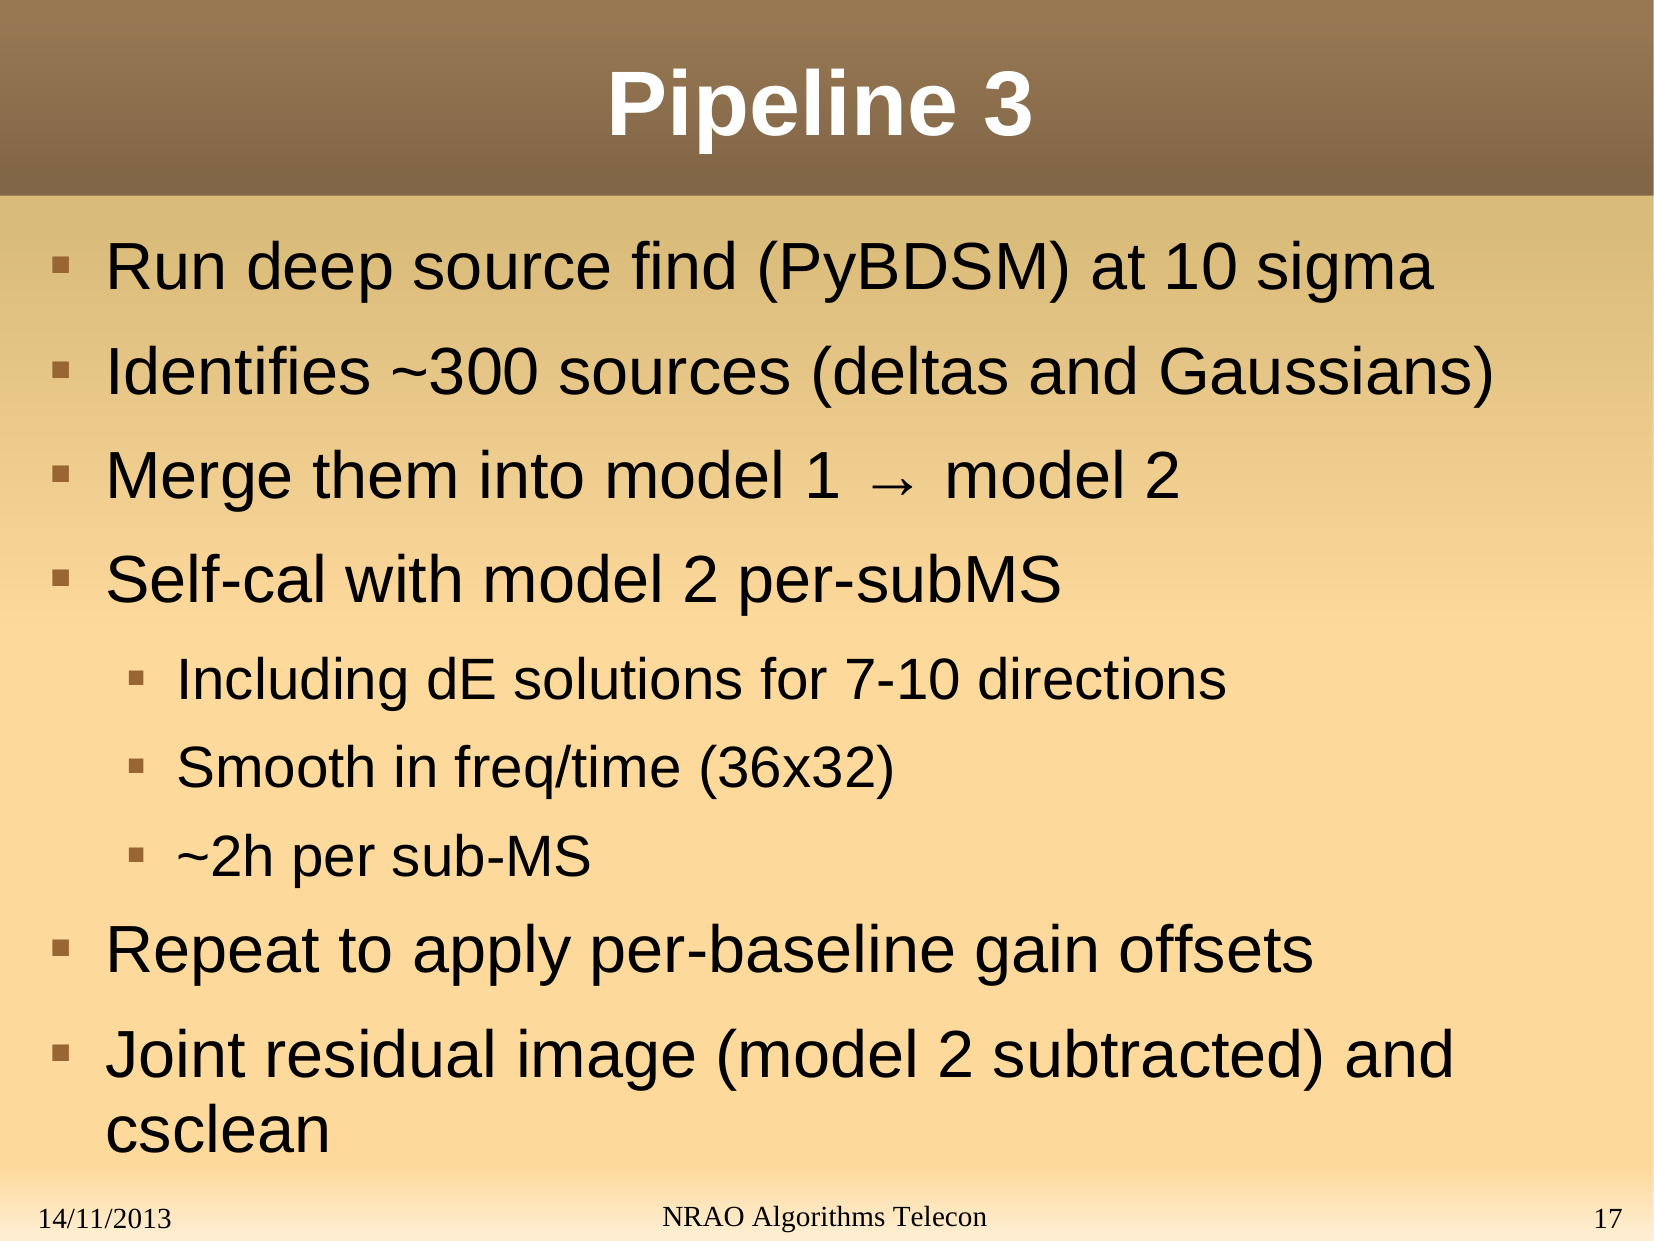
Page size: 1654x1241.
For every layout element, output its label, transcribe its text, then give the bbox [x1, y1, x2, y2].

picture [0, 0, 1654, 1241]
list Run deep source find (PyBDSM) at 10 sigma Identifies ~300 sources (deltas and Gaussians) Merge them into model 1 → model 2 Self-cal with model 2 per-subMS Including dE solutions for 7-10 directions Smooth in freq/time (36x32) ~2h per sub-MS Repeat to apply per-baseline gain offsets Joint residual image (model 2 subtracted) and csclean [34, 229, 1606, 1167]
title Pipeline 3 [76, 0, 1565, 208]
